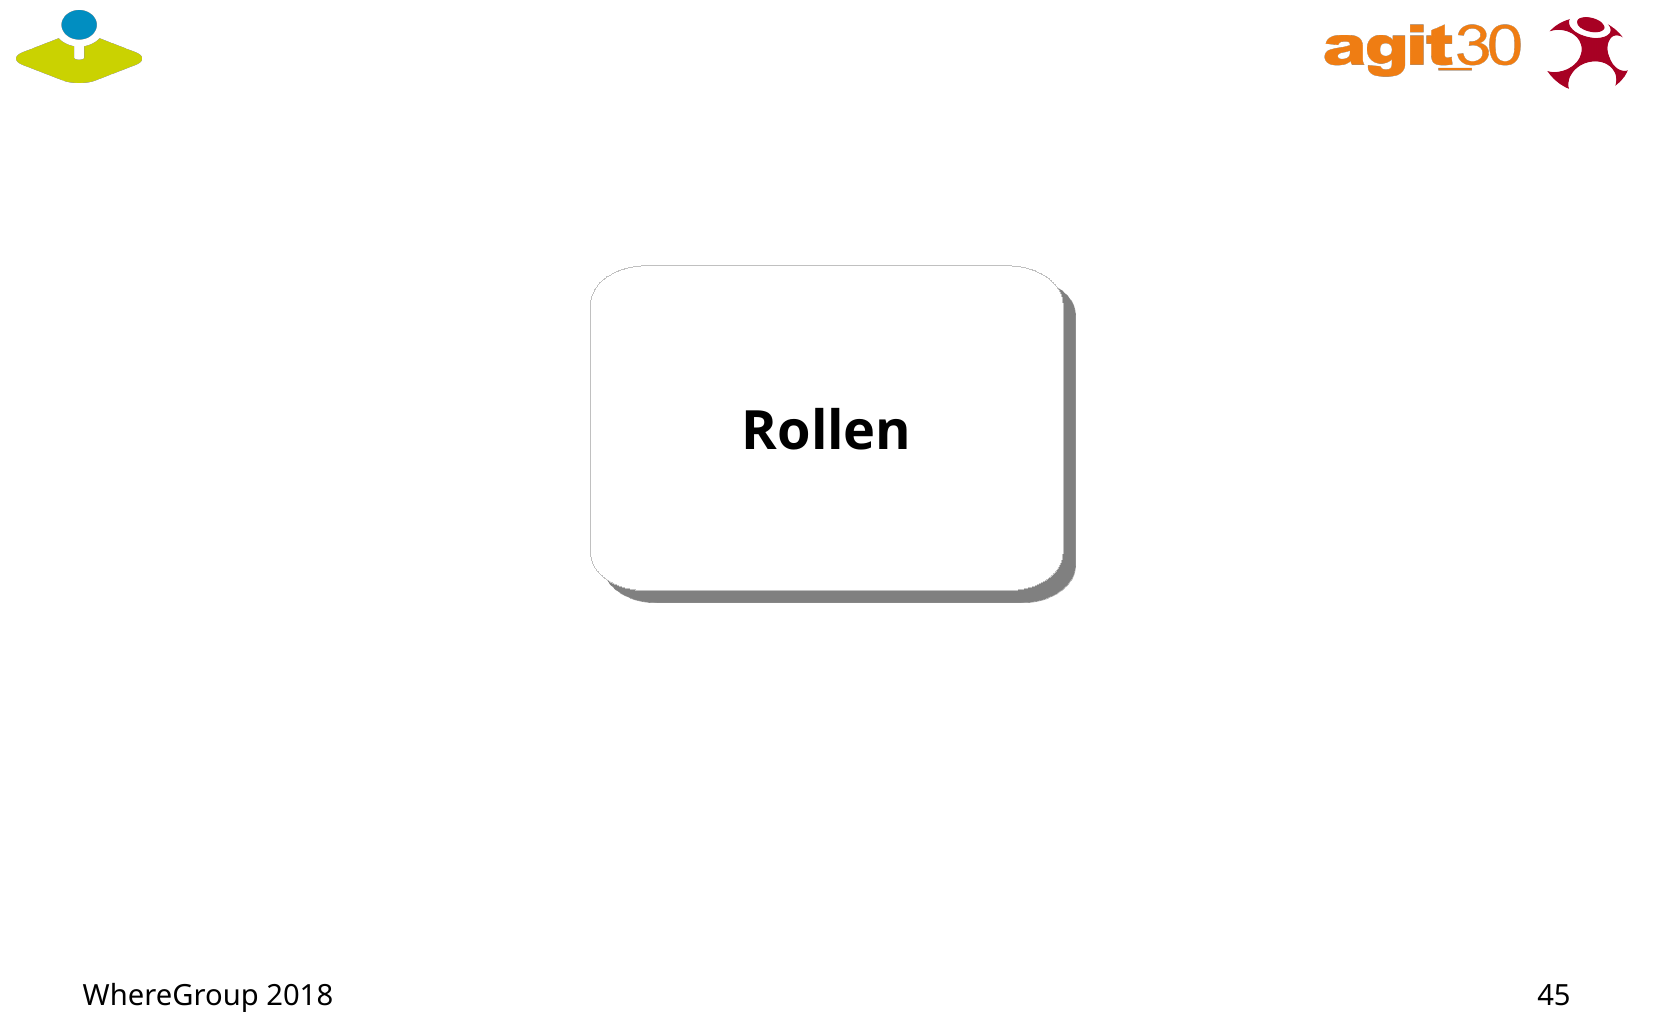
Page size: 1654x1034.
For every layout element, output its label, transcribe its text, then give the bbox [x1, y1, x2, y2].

picture [16, 10, 142, 83]
picture [1547, 17, 1628, 89]
picture [1322, 21, 1524, 79]
text_box Rollen [590, 265, 1064, 591]
